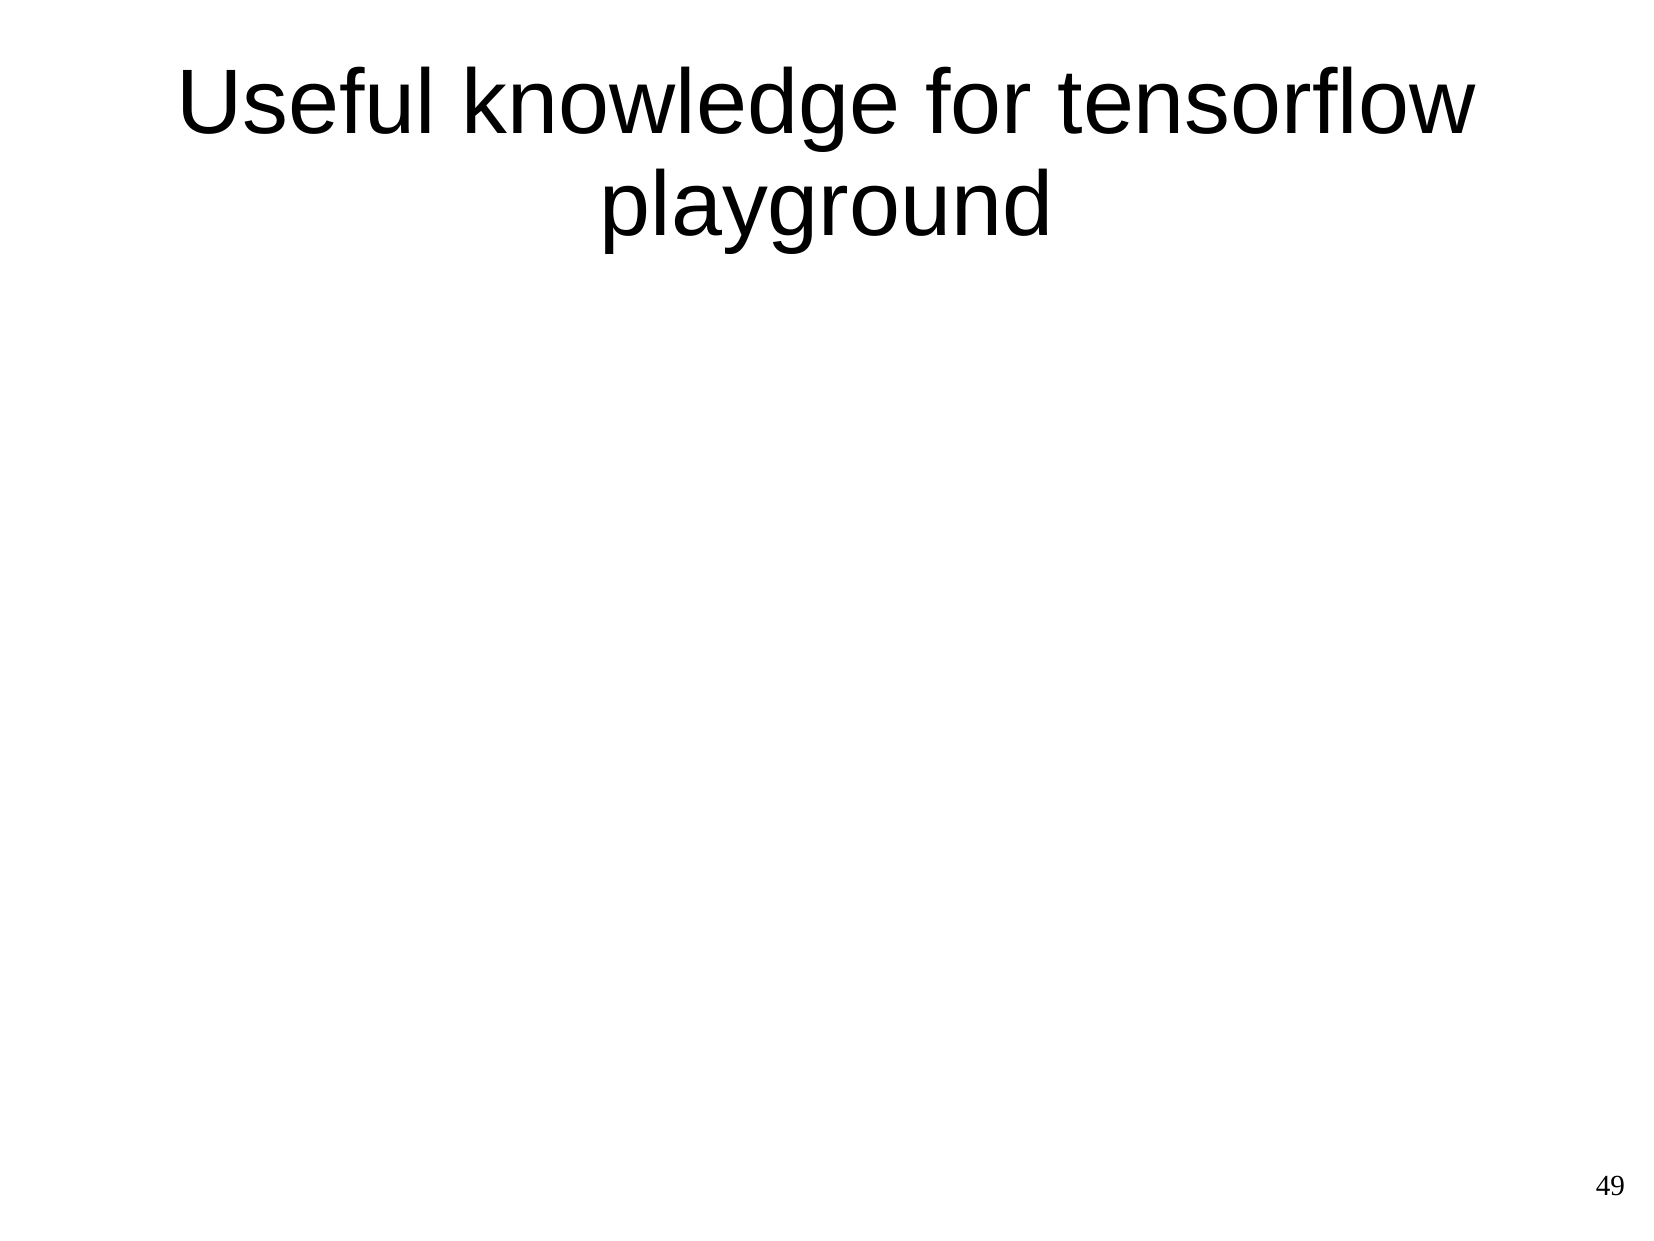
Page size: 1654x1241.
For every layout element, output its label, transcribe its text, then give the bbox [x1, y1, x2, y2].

title Useful knowledge for tensorflow playground [82, 49, 1571, 257]
